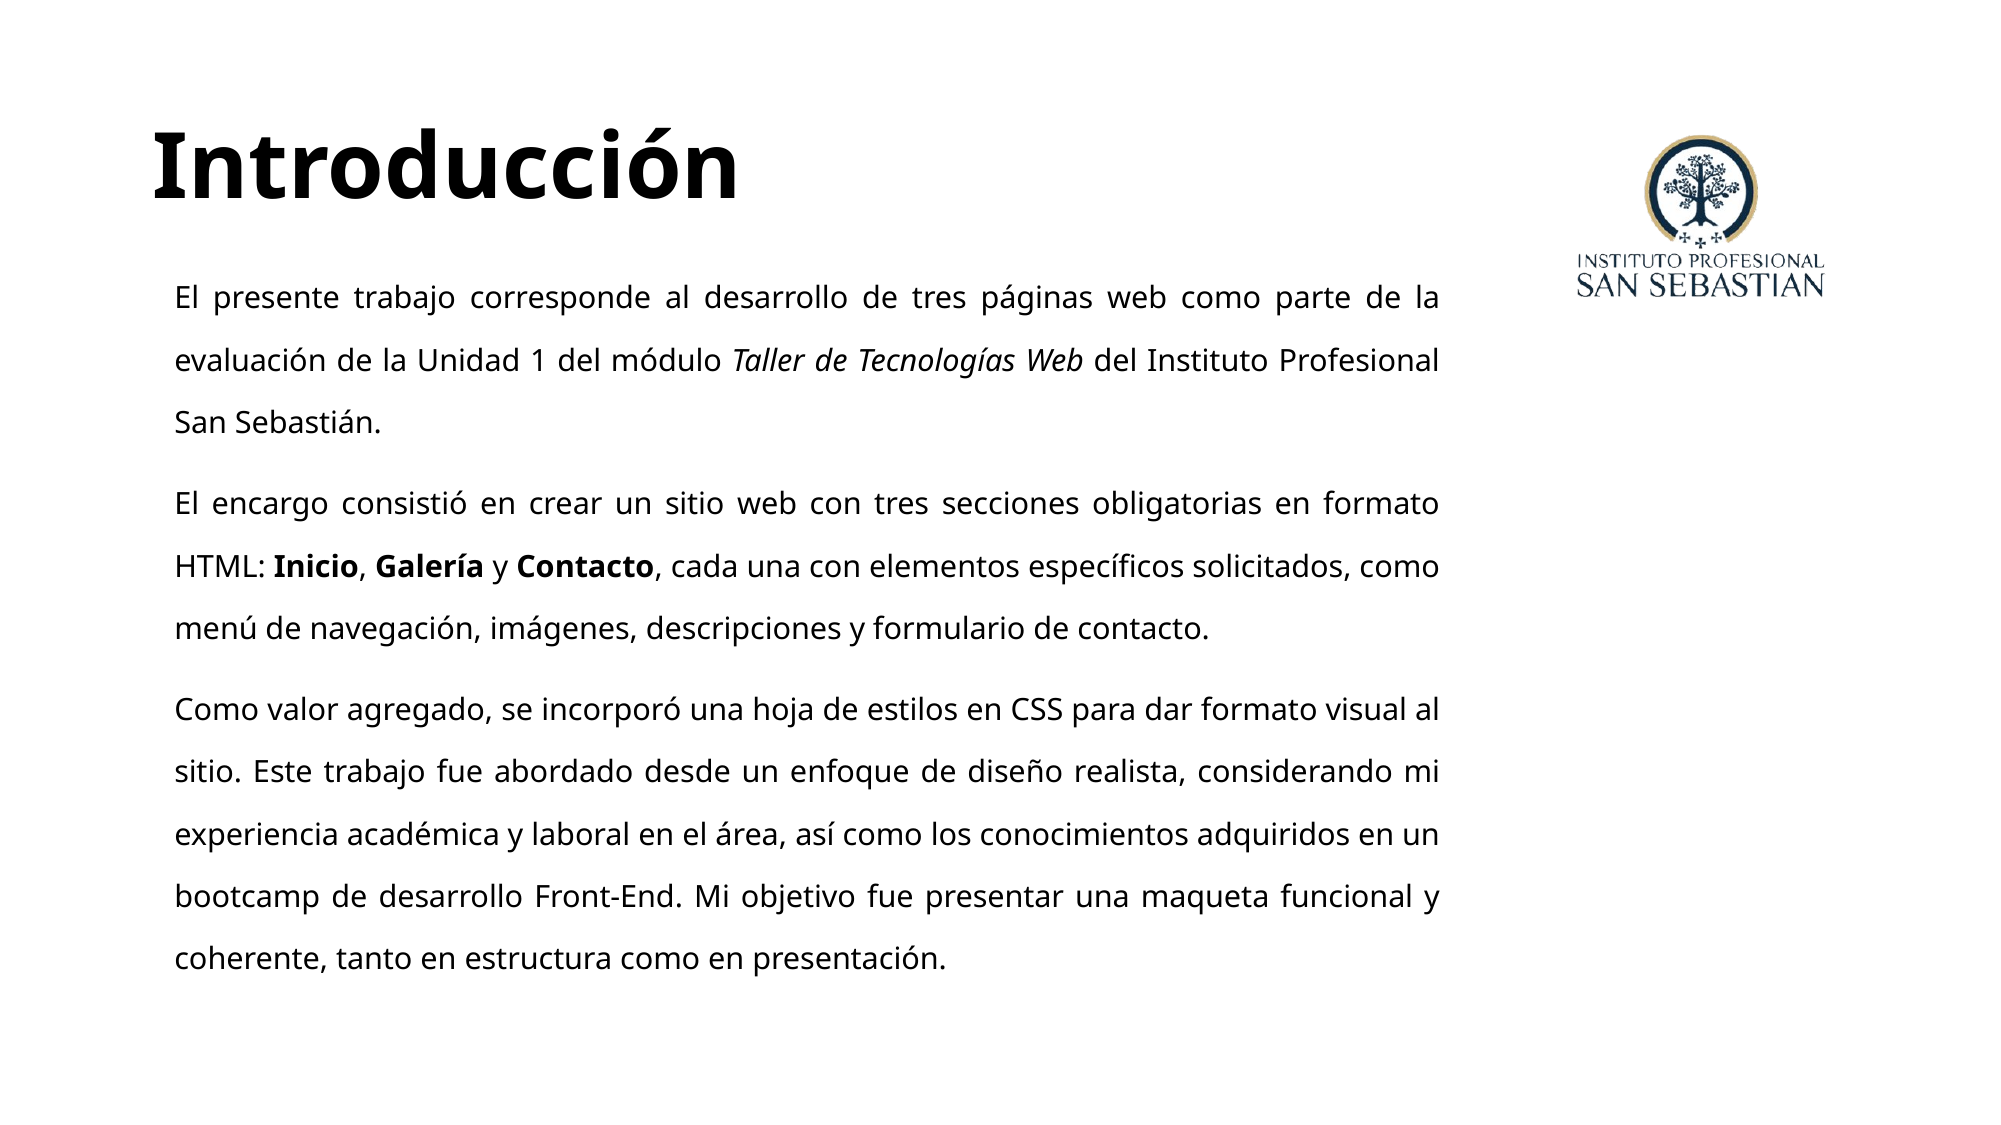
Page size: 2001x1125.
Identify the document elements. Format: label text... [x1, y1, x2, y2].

list El presente trabajo corresponde al desarrollo de tres páginas web como parte de la evaluación de la Unidad 1 del módulo Taller de Tecnologías Web del Instituto Profesional San Sebastián. El encargo consistió en crear un sitio web con tres secciones obligatorias en formato HTML: Inicio, Galería y Contacto, cada una con elementos específicos solicitados, como menú de navegación, imágenes, descripciones y formulario de contacto. Como valor agregado, se incorporó una hoja de estilos en CSS para dar formato visual al sitio. Este trabajo fue abordado desde un enfoque de diseño realista, considerando mi experiencia académica y laboral en el área, así como los conocimientos adquiridos en un bootcamp de desarrollo Front-End. Mi objetivo fue presentar una maqueta funcional y coherente, tanto en estructura como en presentación. [90, 245, 1455, 1030]
picture [1546, 66, 1855, 380]
title Introducción [137, 59, 1863, 278]
